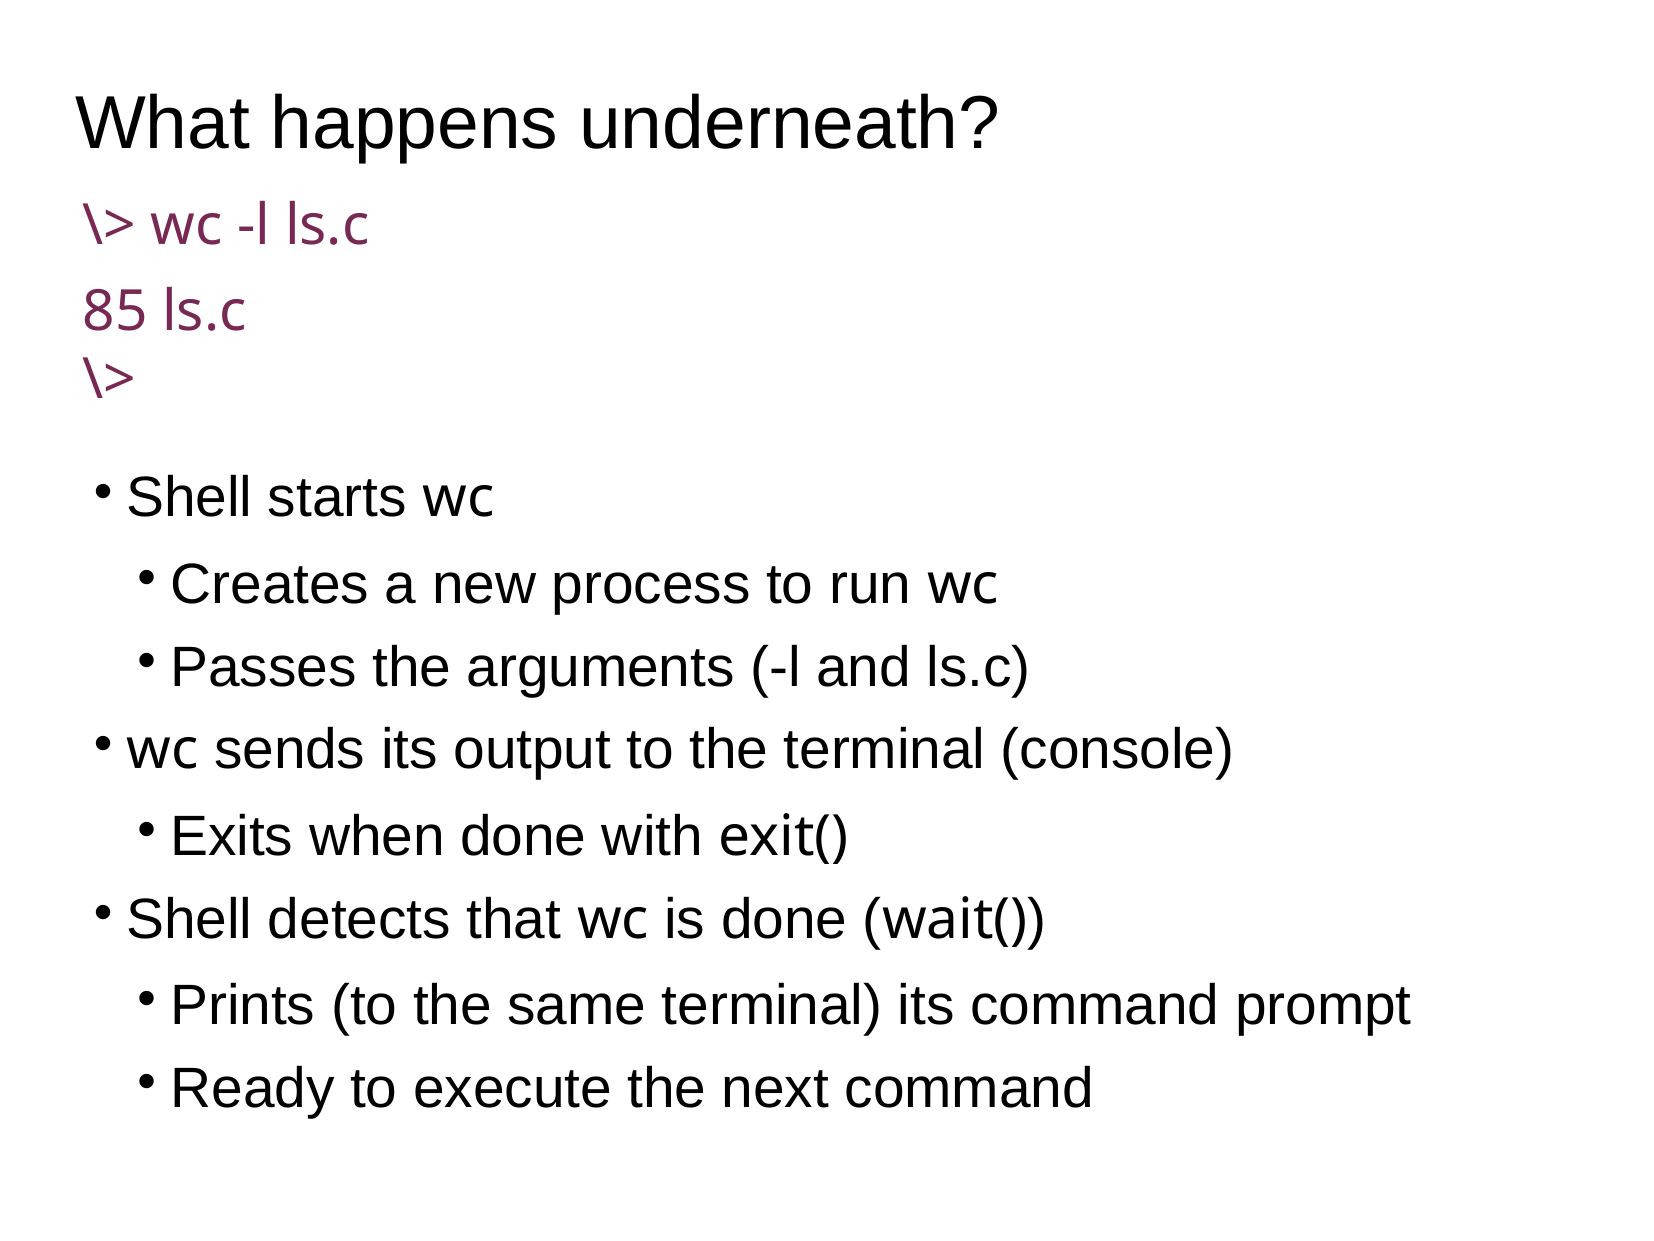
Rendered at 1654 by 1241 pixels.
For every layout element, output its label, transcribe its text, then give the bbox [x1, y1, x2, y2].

title What happens underneath? [75, 49, 1613, 188]
list \> wc -l ls.c 85 ls.c \> Shell starts wc Creates a new process to run wc Passes the arguments (-l and ls.c) wc sends its output to the terminal (console) Exits when done with exit() Shell detects that wc is done (wait()) Prints (to the same terminal) its command prompt Ready to execute the next command [82, 187, 1571, 1125]
